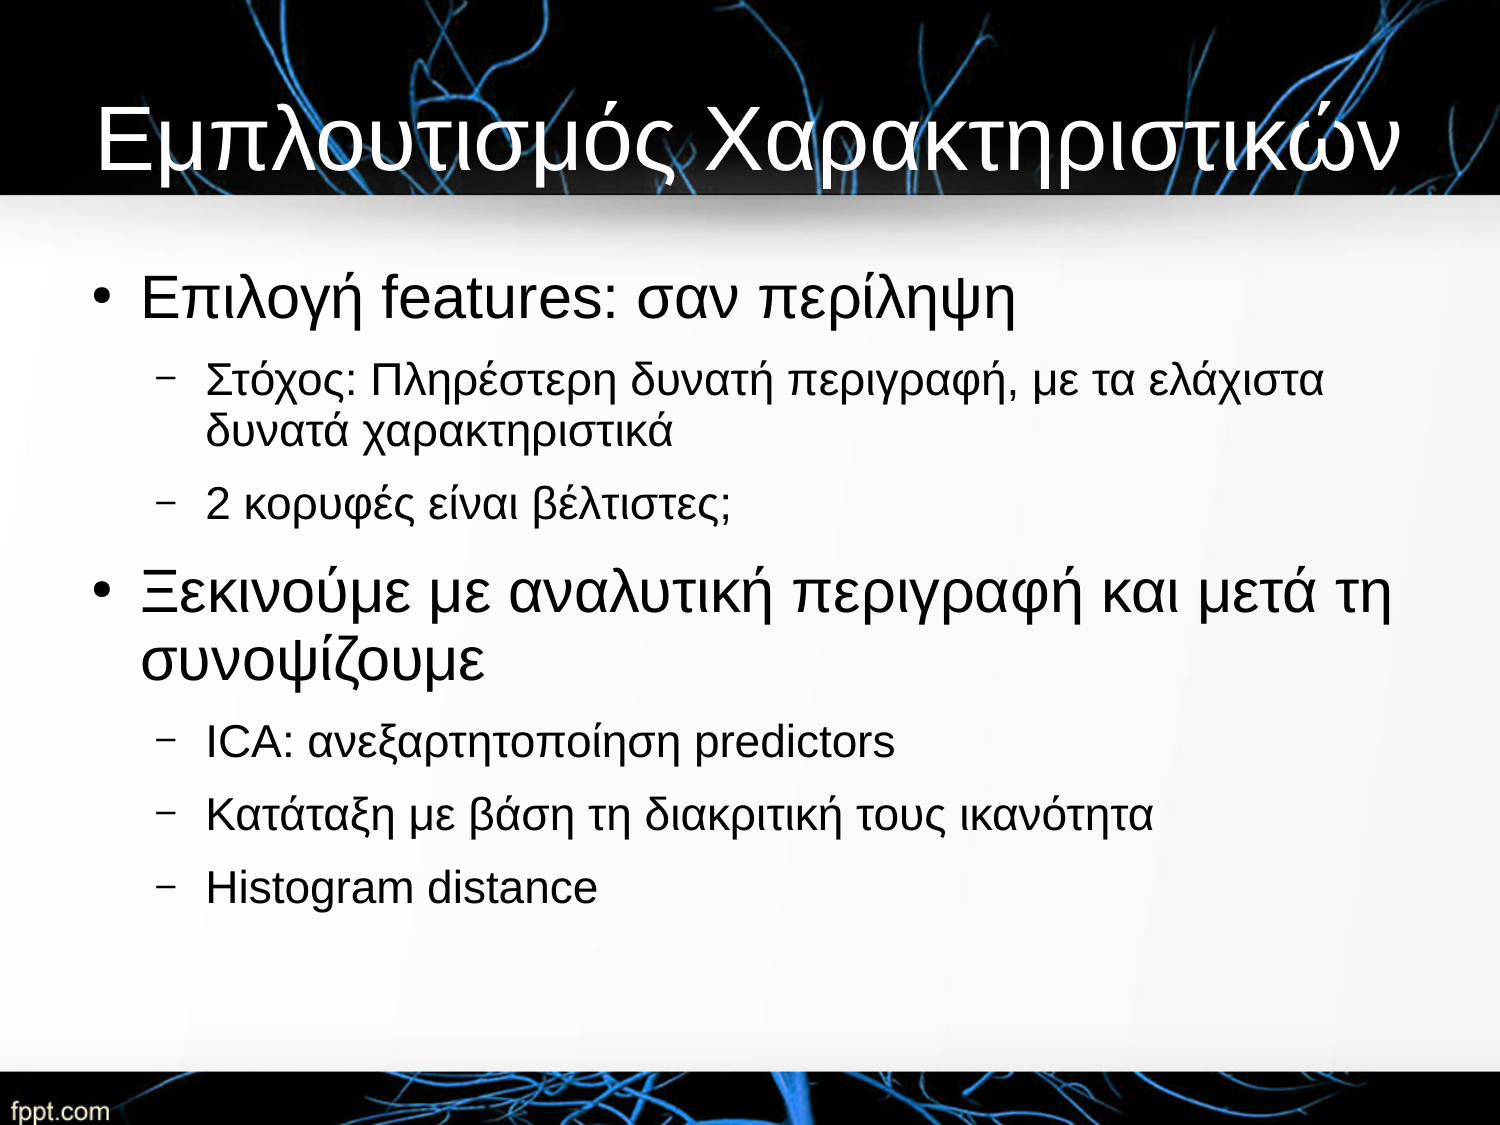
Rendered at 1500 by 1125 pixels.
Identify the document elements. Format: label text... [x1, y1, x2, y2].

picture [0, 0, 1500, 1125]
title Εμπλουτισμός Χαρακτηριστικών [75, 45, 1425, 233]
list Επιλογή features: σαν περίληψη Στόχος: Πληρέστερη δυνατή περιγραφή, με τα ελάχιστα δυνατά χαρακτηριστικά 2 κορυφές είναι βέλτιστες; Ξεκινούμε με αναλυτική περιγραφή και μετά τη συνοψίζουμε ICA: ανεξαρτητοποίηση predictors Κατάταξη με βάση τη διακριτική τους ικανότητα Histogram distance [75, 263, 1425, 916]
